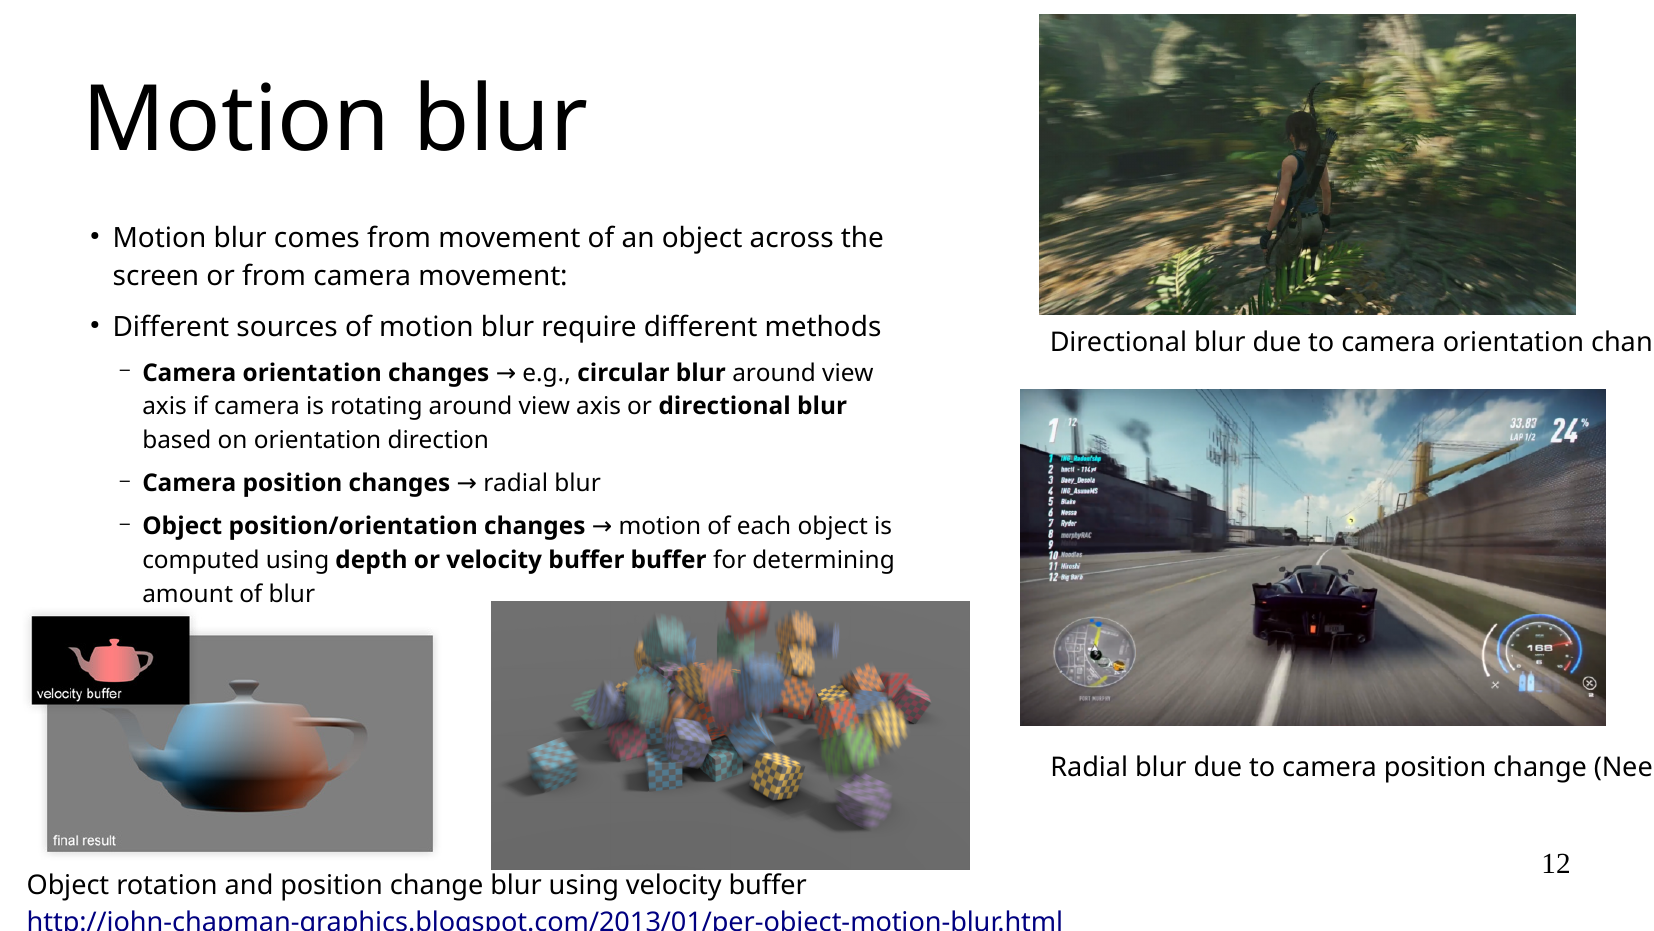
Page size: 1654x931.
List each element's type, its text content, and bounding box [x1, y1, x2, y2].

text_box Directional blur due to camera orientation change (Tomb raider) [1035, 315, 1654, 364]
list Motion blur comes from movement of an object across the screen or from camera movement: Different sources of motion blur require different methods Camera orientation changes → e.g., circular blur around view axis if camera is rotating around view axis or directional blur based on orientation direction Camera position changes → radial blur Object position/orientation changes → motion of each object is computed using depth or velocity buffer buffer for determining amount of blur [82, 217, 916, 616]
title Motion blur [82, 37, 1039, 193]
picture [491, 601, 970, 871]
text_box Object rotation and position change blur using velocity buffer http://john-chapman-graphics.blogspot.com/2013/01/per-object-motion-blur.html [11, 858, 841, 931]
picture [1020, 389, 1606, 726]
text_box Radial blur due to camera position change (Need for speed) [1035, 740, 1649, 789]
picture [1039, 14, 1576, 315]
picture [13, 599, 466, 858]
